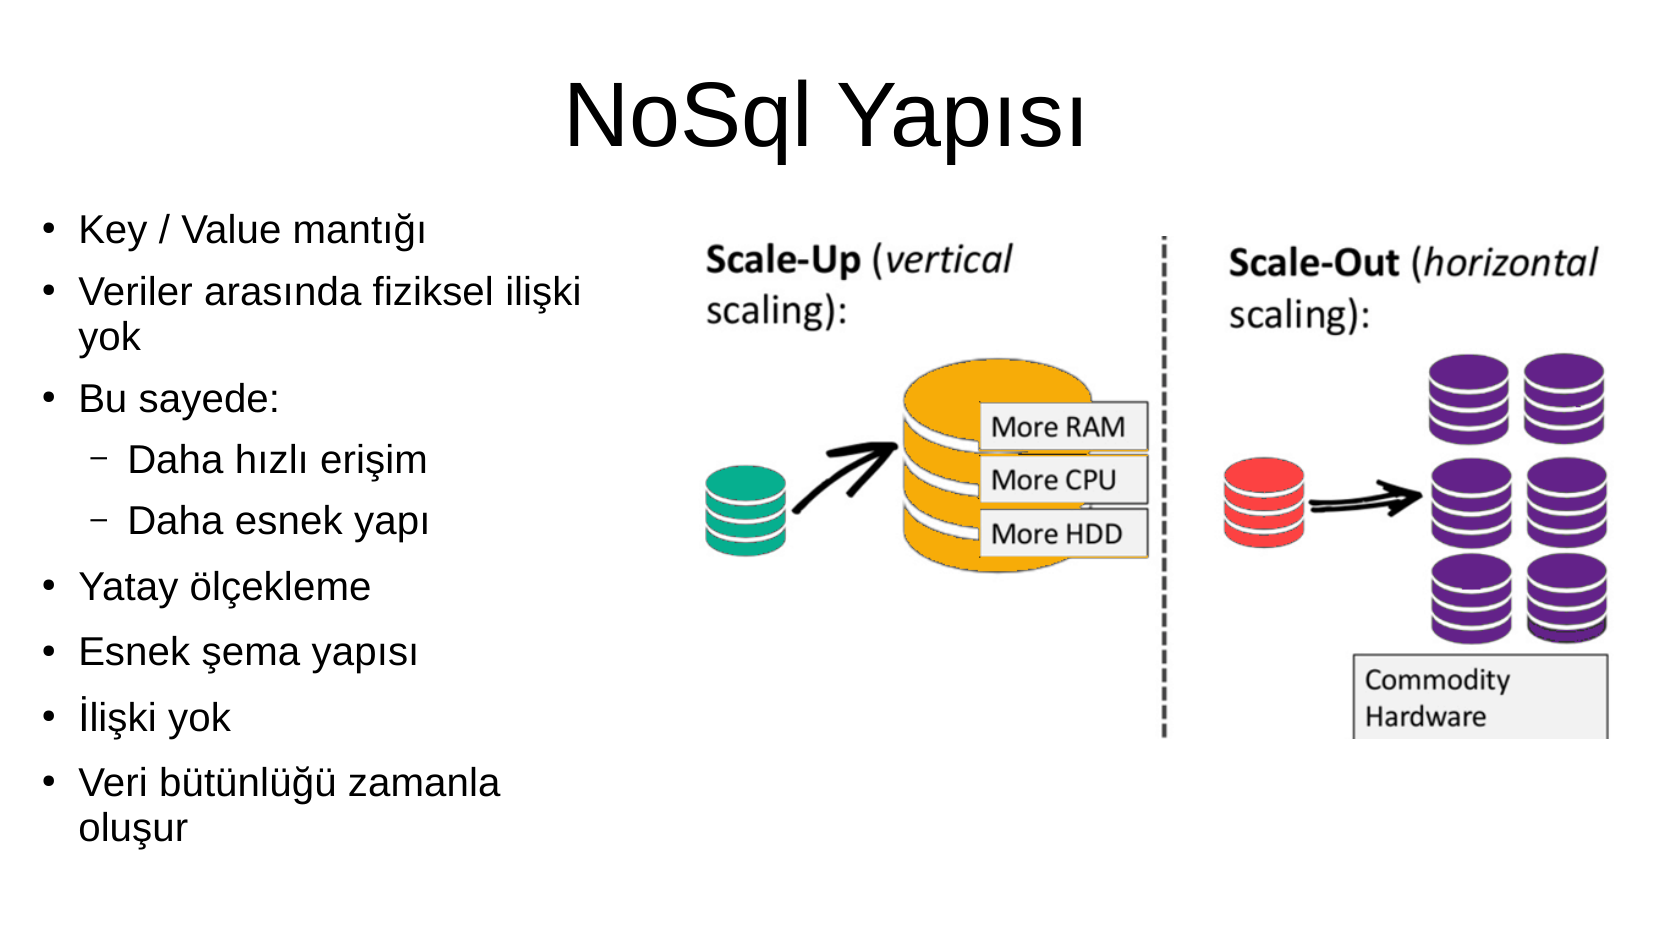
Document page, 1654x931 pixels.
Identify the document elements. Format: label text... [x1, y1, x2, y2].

title NoSql Yapısı [82, 37, 1571, 193]
picture [698, 236, 1615, 739]
list Key / Value mantığı Veriler arasında fiziksel ilişki yok Bu sayede: Daha hızlı erişim Daha esnek yapı Yatay ölçekleme Esnek şema yapısı İlişki yok Veri bütünlüğü zamanla oluşur [29, 206, 621, 857]
